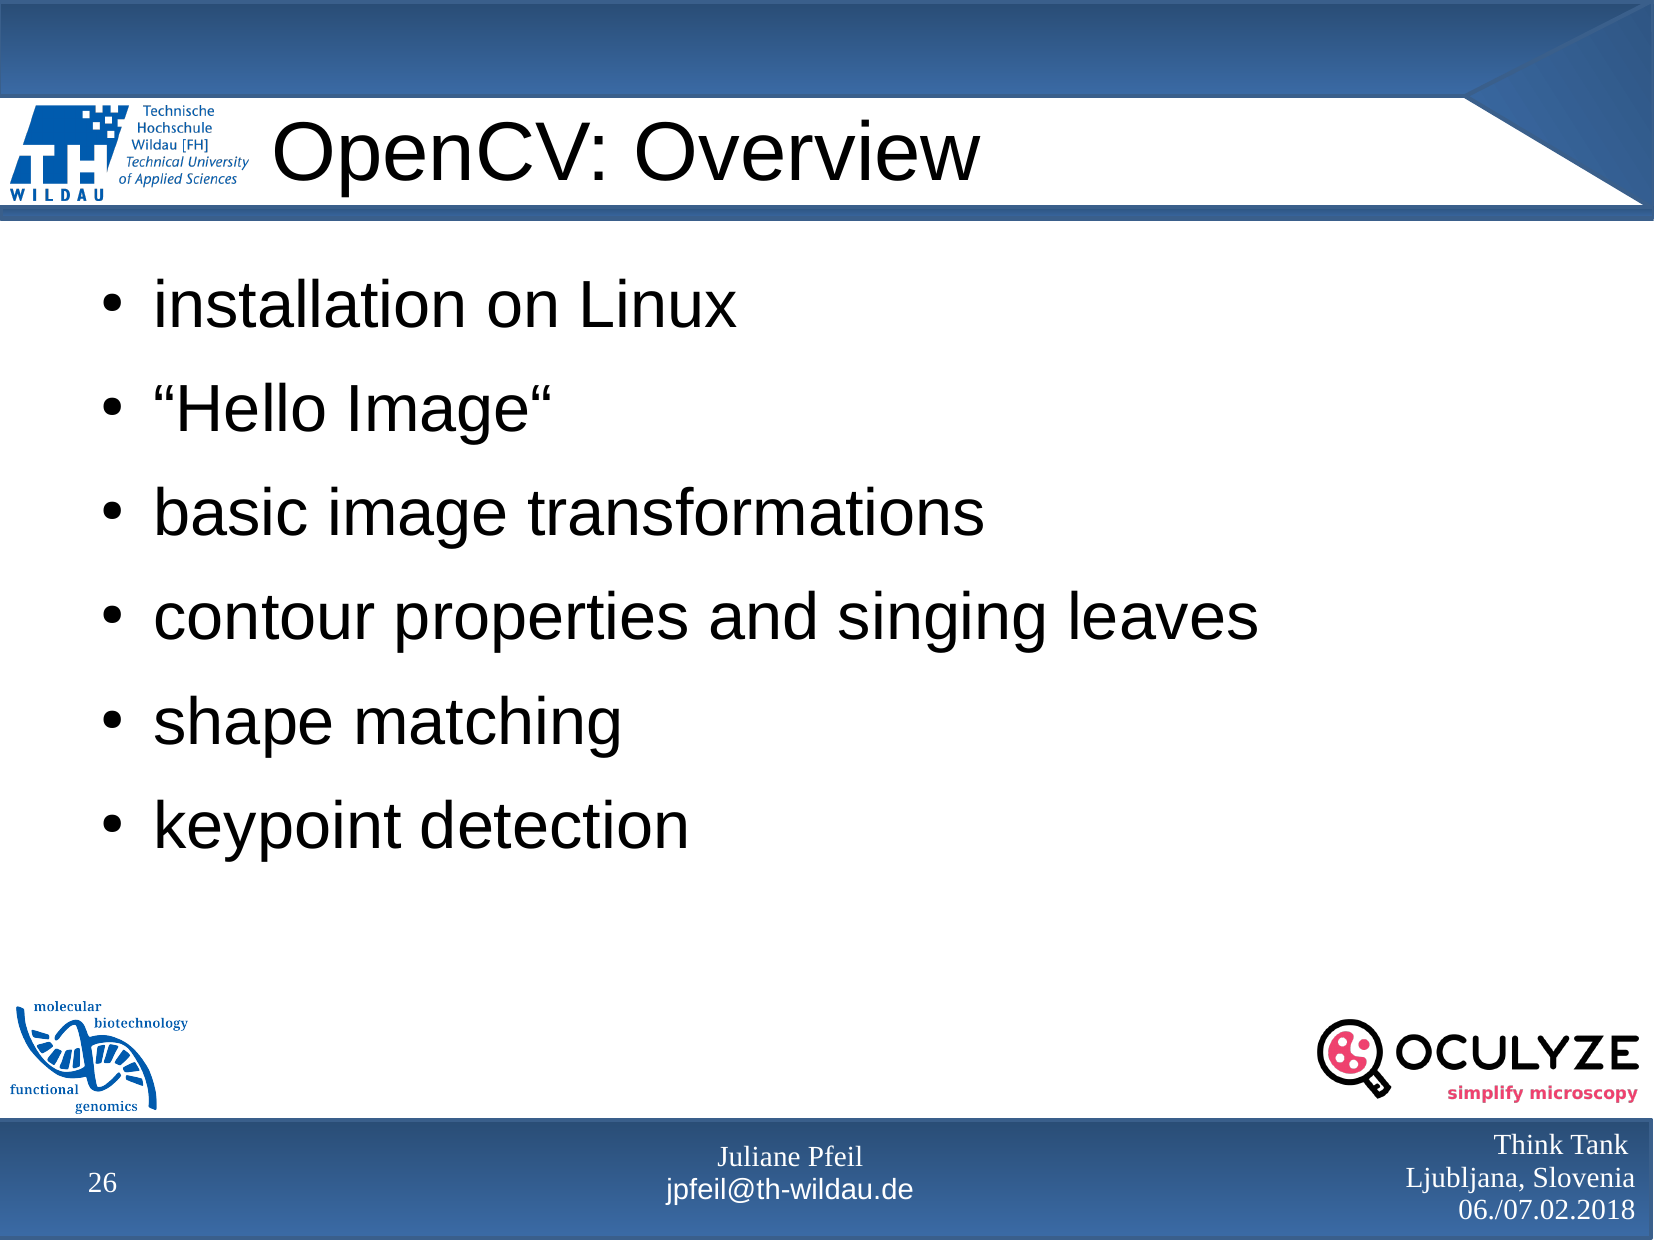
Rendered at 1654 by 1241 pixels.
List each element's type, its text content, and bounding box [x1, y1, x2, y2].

picture [10, 1001, 188, 1114]
picture [10, 105, 249, 201]
list installation on Linux “Hello Image“ basic image transformations contour properties and singing leaves shape matching keypoint detection [82, 266, 1571, 986]
title OpenCV: Overview [271, 95, 1466, 207]
picture [1315, 1017, 1642, 1108]
